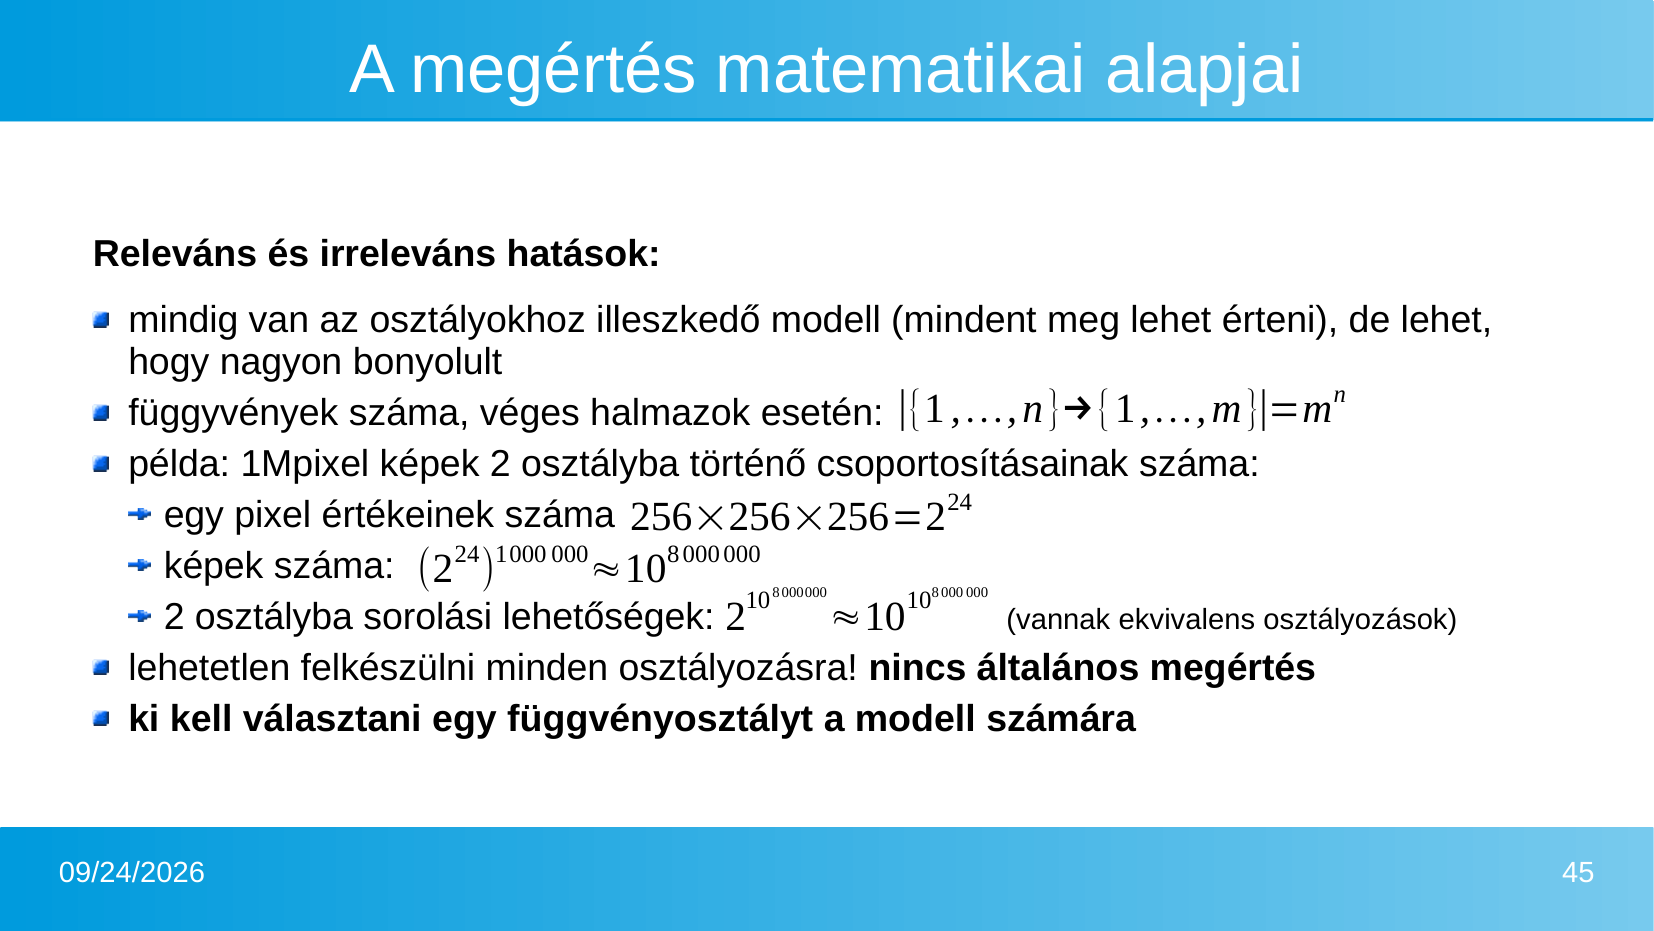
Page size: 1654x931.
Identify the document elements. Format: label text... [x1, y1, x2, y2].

chart [888, 380, 1353, 435]
chart [410, 488, 995, 640]
title A megértés matematikai alapjai [59, 29, 1595, 108]
text_box Releváns és irreleváns hatások: mindig van az osztályokhoz illeszkedő modell (mindent meg lehet érteni), de lehet, hogy nagyon bonyolult függyvények száma, véges halmazok esetén: példa: 1Mpixel képek 2 osztályba történő csoportosításainak száma: egy pixel értékeinek száma képek száma: 2 osztályba sorolási lehetőségek: (vannak ekvivalens osztályozások) lehetetlen felkészülni minden osztályozásra! nincs általános megértés ki kell választani egy függvényosztályt a modell számára [78, 225, 1574, 747]
